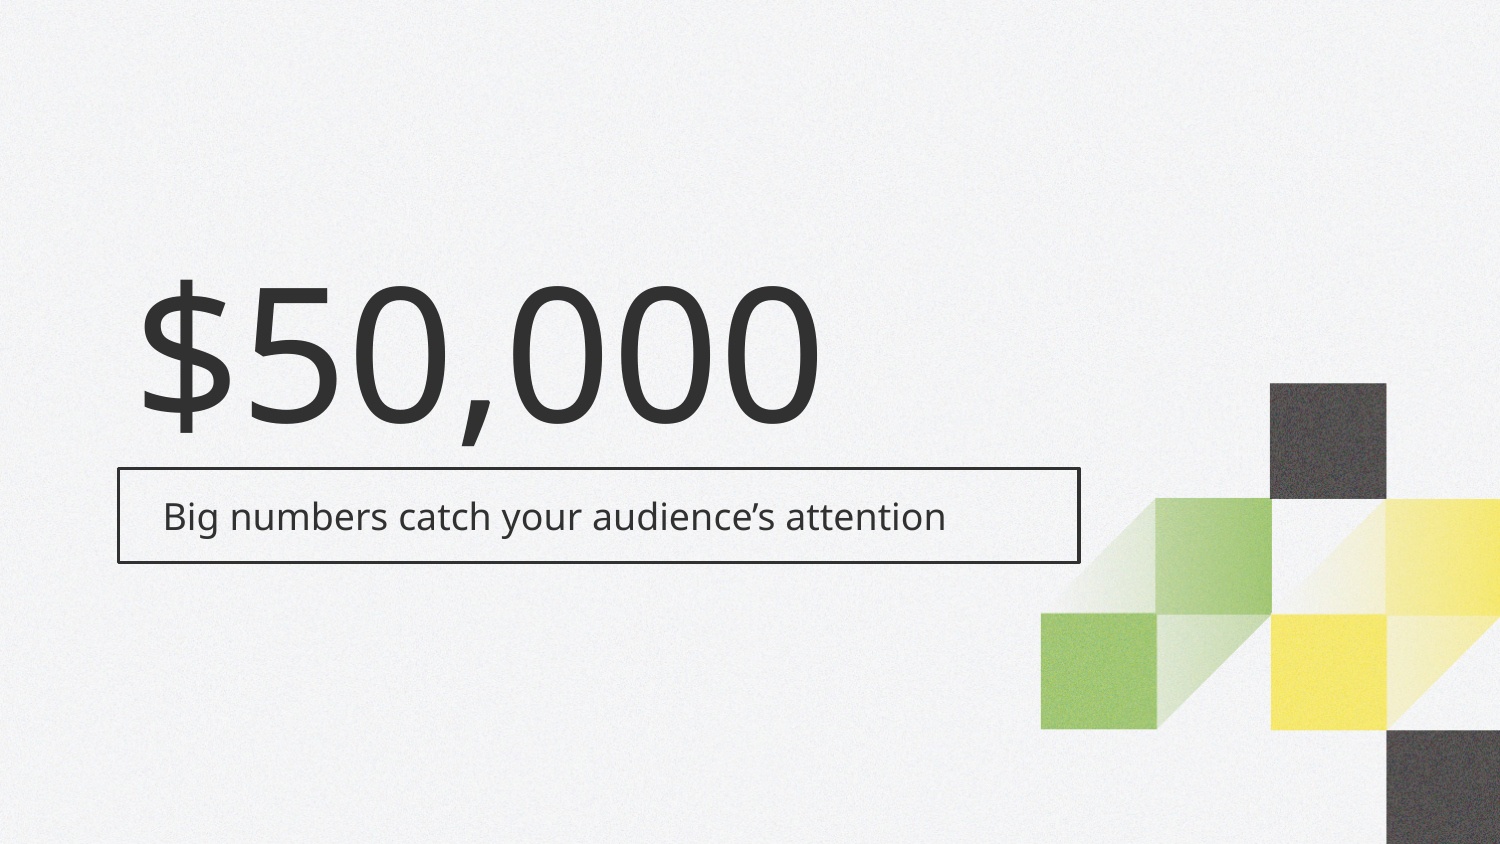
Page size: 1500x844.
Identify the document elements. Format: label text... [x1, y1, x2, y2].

subtitle Big numbers catch your audience’s attention [118, 468, 1079, 563]
picture [0, 0, 1500, 844]
title $50,000 [118, 227, 1079, 467]
